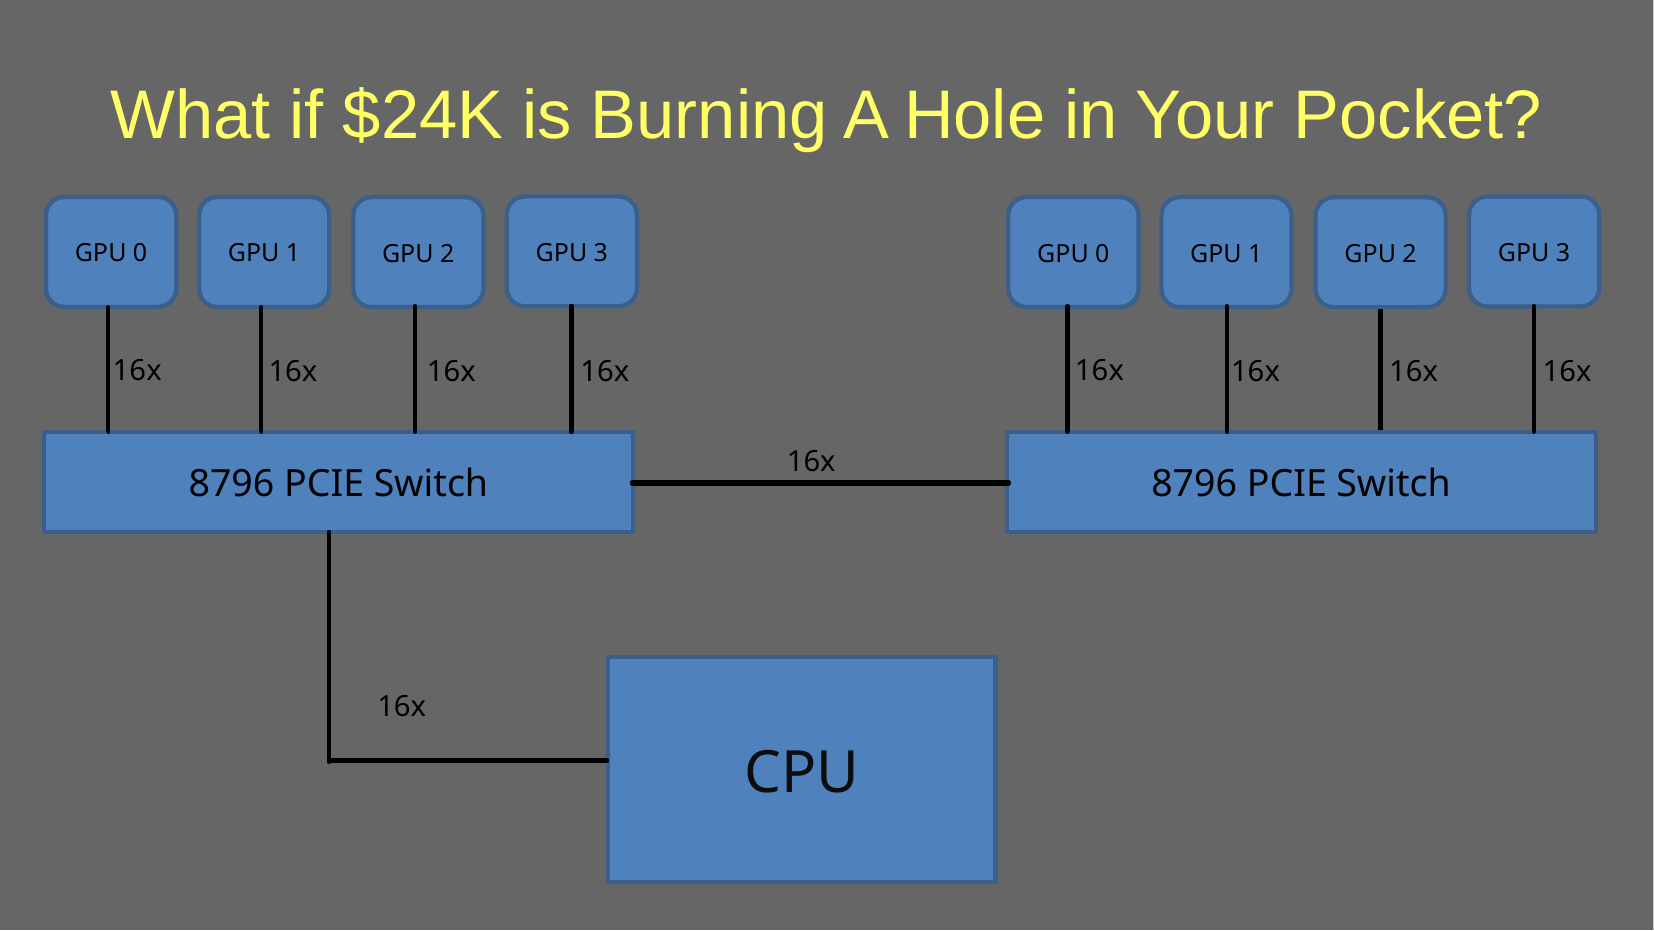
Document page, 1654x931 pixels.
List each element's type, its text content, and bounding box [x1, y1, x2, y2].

text_box GPU 0 [46, 196, 177, 307]
text_box 16x [362, 679, 447, 730]
text_box 16x [417, 344, 496, 395]
text_box GPU 2 [353, 197, 484, 308]
text_box CPU [608, 656, 996, 882]
text_box 16x [263, 344, 338, 395]
text_box GPU 1 [199, 197, 330, 307]
text_box 16x [772, 434, 856, 480]
text_box 16x [97, 343, 106, 394]
text_box 16x [1536, 345, 1612, 395]
title What if $24K is Burning A Hole in Your Pocket? [82, 36, 1571, 193]
text_box GPU 3 [1469, 196, 1600, 307]
text_box 16x [1216, 344, 1225, 395]
text_box 16x [1070, 344, 1144, 394]
text_box GPU 2 [1315, 197, 1446, 308]
text_box GPU 1 [1161, 197, 1292, 308]
text_box 8796 PCIE Switch [1006, 431, 1596, 532]
text_box 16x [1229, 344, 1300, 395]
text_box 16x [565, 344, 569, 395]
text_box 16x [110, 343, 182, 394]
text_box 16x [1527, 345, 1532, 395]
text_box GPU 3 [506, 196, 637, 307]
text_box 16x [1374, 345, 1459, 395]
text_box 8796 PCIE Switch [44, 431, 634, 532]
text_box 16x [253, 344, 259, 395]
text_box 16x [574, 344, 650, 395]
text_box GPU 0 [1008, 197, 1139, 308]
text_box 16x [1060, 344, 1065, 394]
